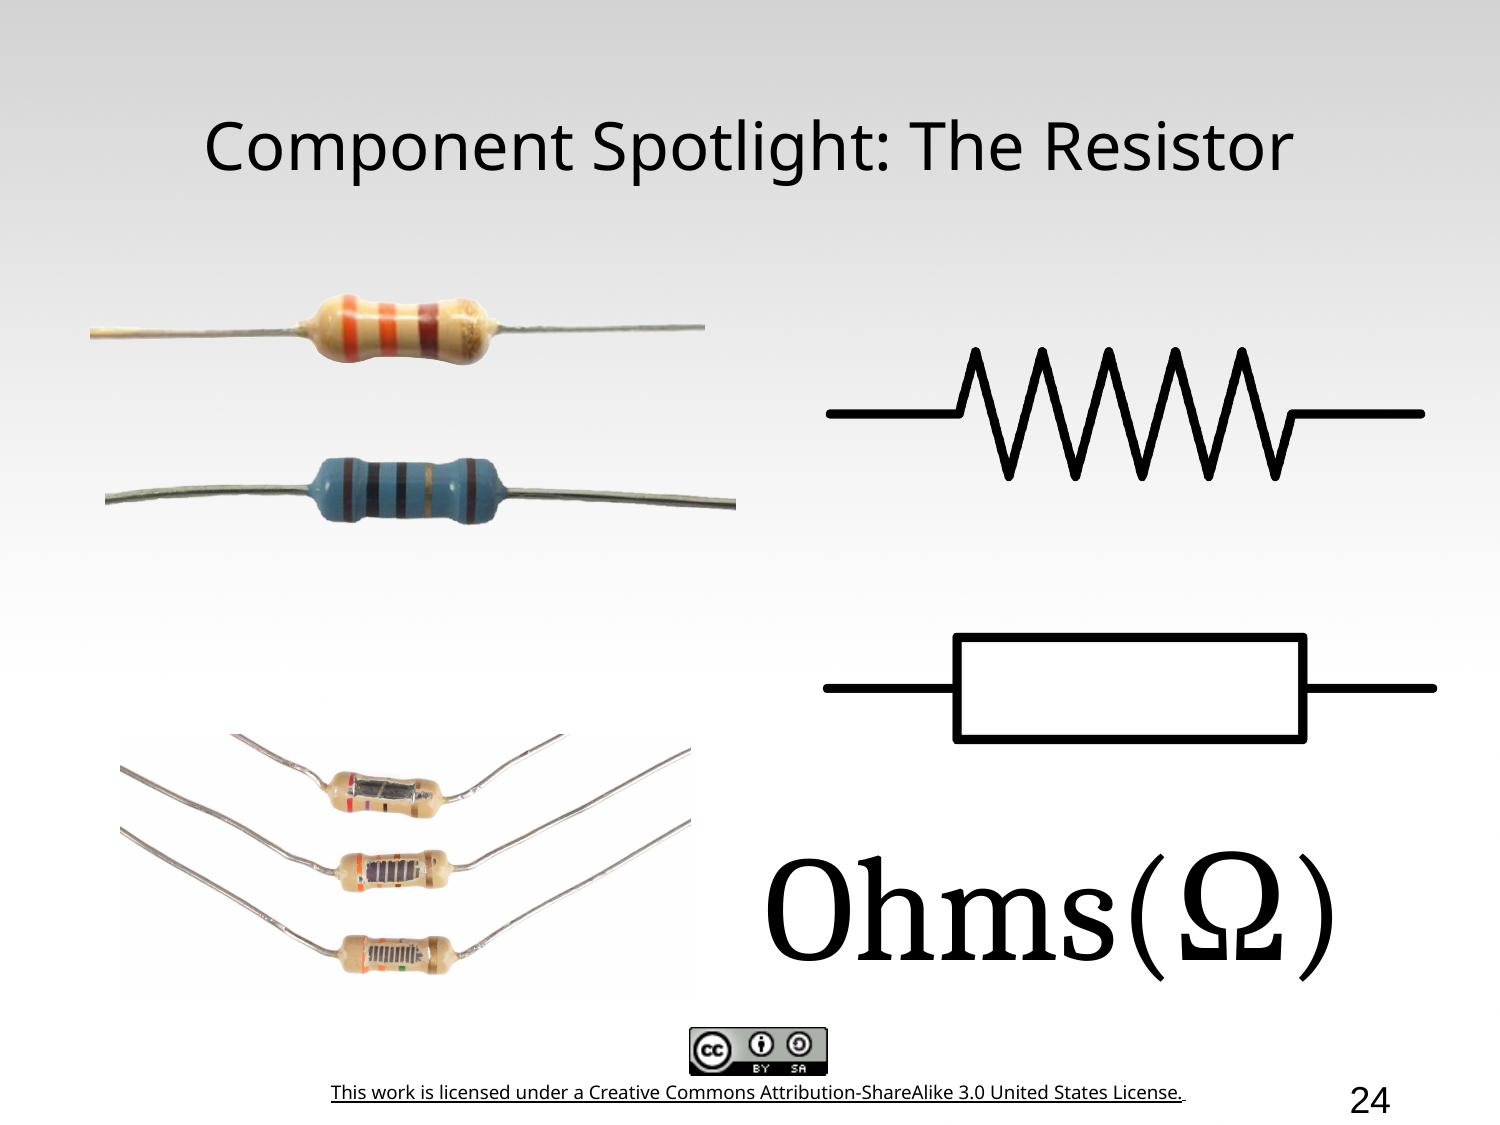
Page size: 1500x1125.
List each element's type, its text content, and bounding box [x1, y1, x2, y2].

picture [0, 0, 1500, 1125]
text_box Ohms(Ω) [750, 817, 1426, 1125]
title Component Spotlight: The Resistor [112, 49, 1388, 238]
